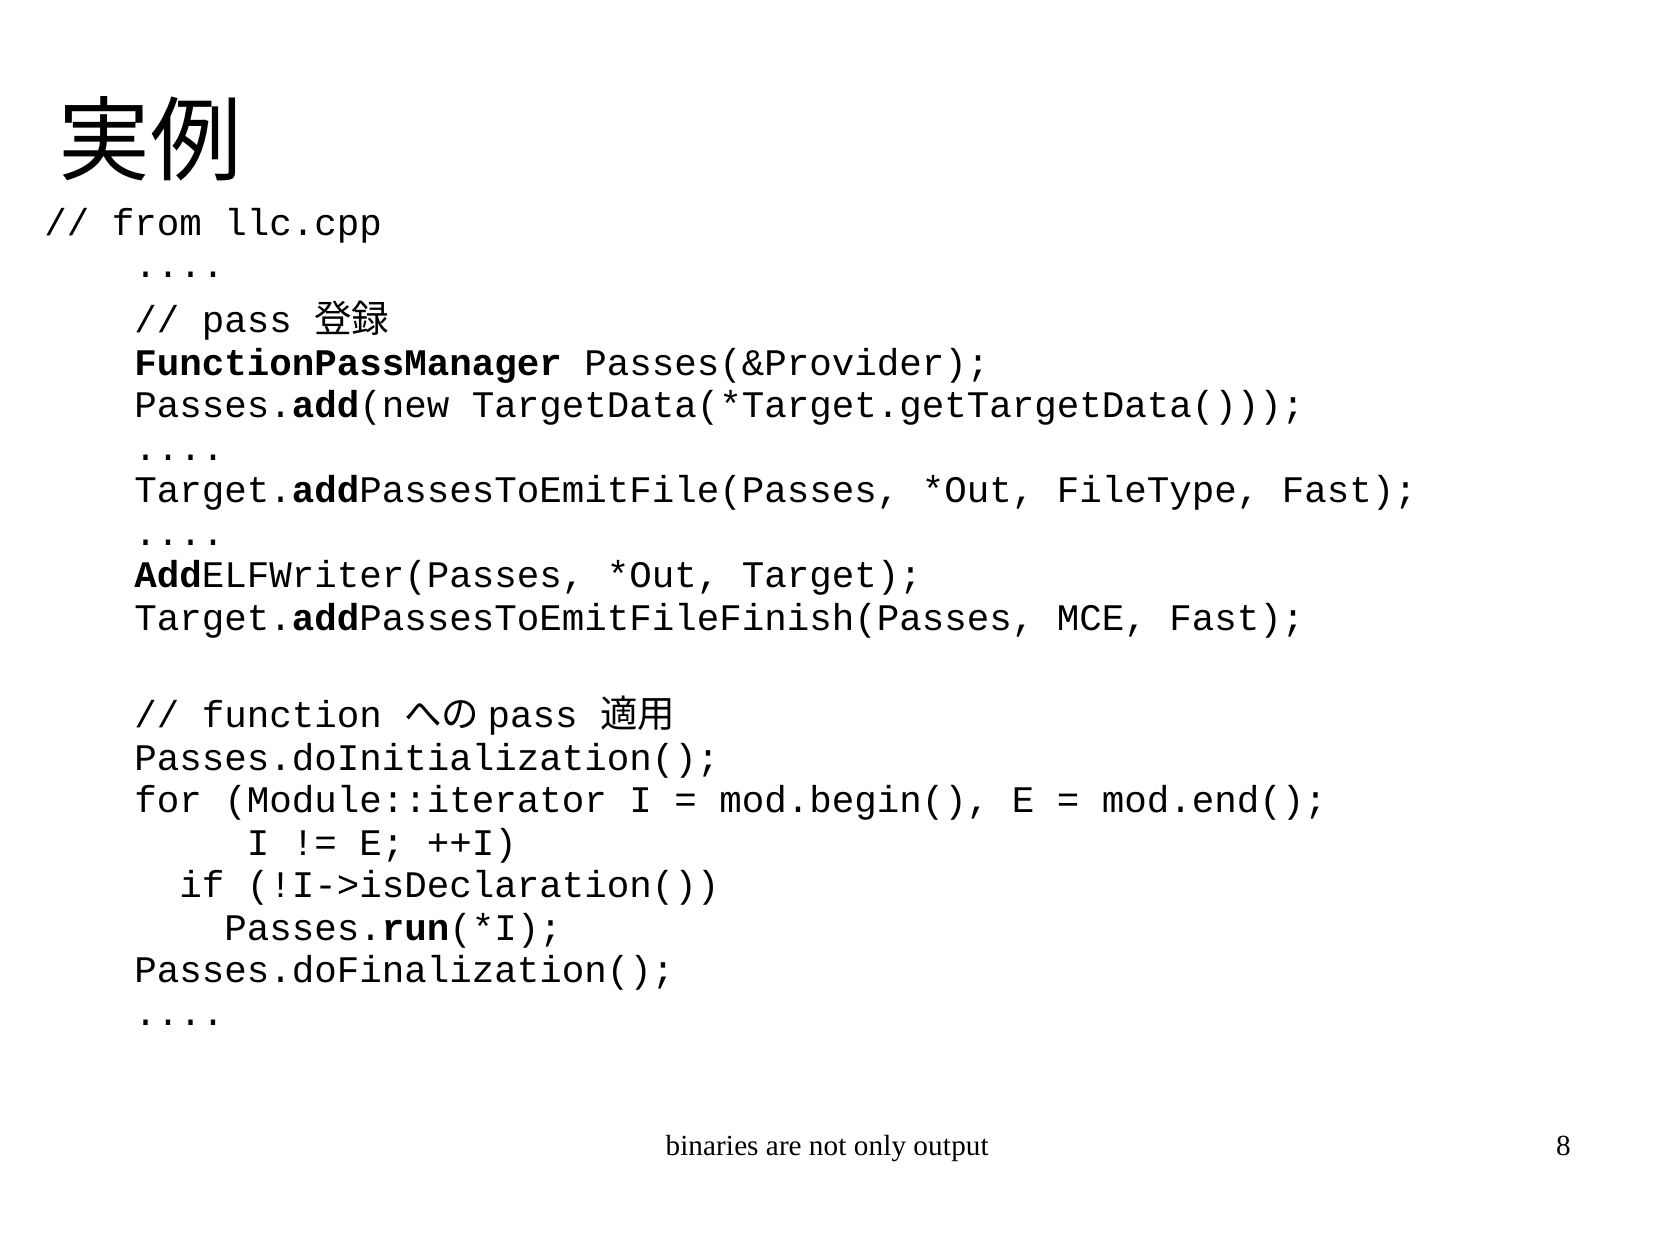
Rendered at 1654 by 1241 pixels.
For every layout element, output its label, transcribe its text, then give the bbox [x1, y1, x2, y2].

title 実例 [59, 29, 1548, 196]
text_box // from llc.cpp .... // pass 登録 FunctionPassManager Passes(&Provider); Passes.add(new TargetData(*Target.getTargetData())); .... Target.addPassesToEmitFile(Passes, *Out, FileType, Fast); .... AddELFWriter(Passes, *Out, Target); Target.addPassesToEmitFileFinish(Passes, MCE, Fast); // function への pass 適用 Passes.doInitialization(); for (Module::iterator I = mod.begin(), E = mod.end(); I != E; ++I) if (!I->isDeclaration()) Passes.run(*I); Passes.doFinalization(); .... [29, 196, 1565, 1241]
